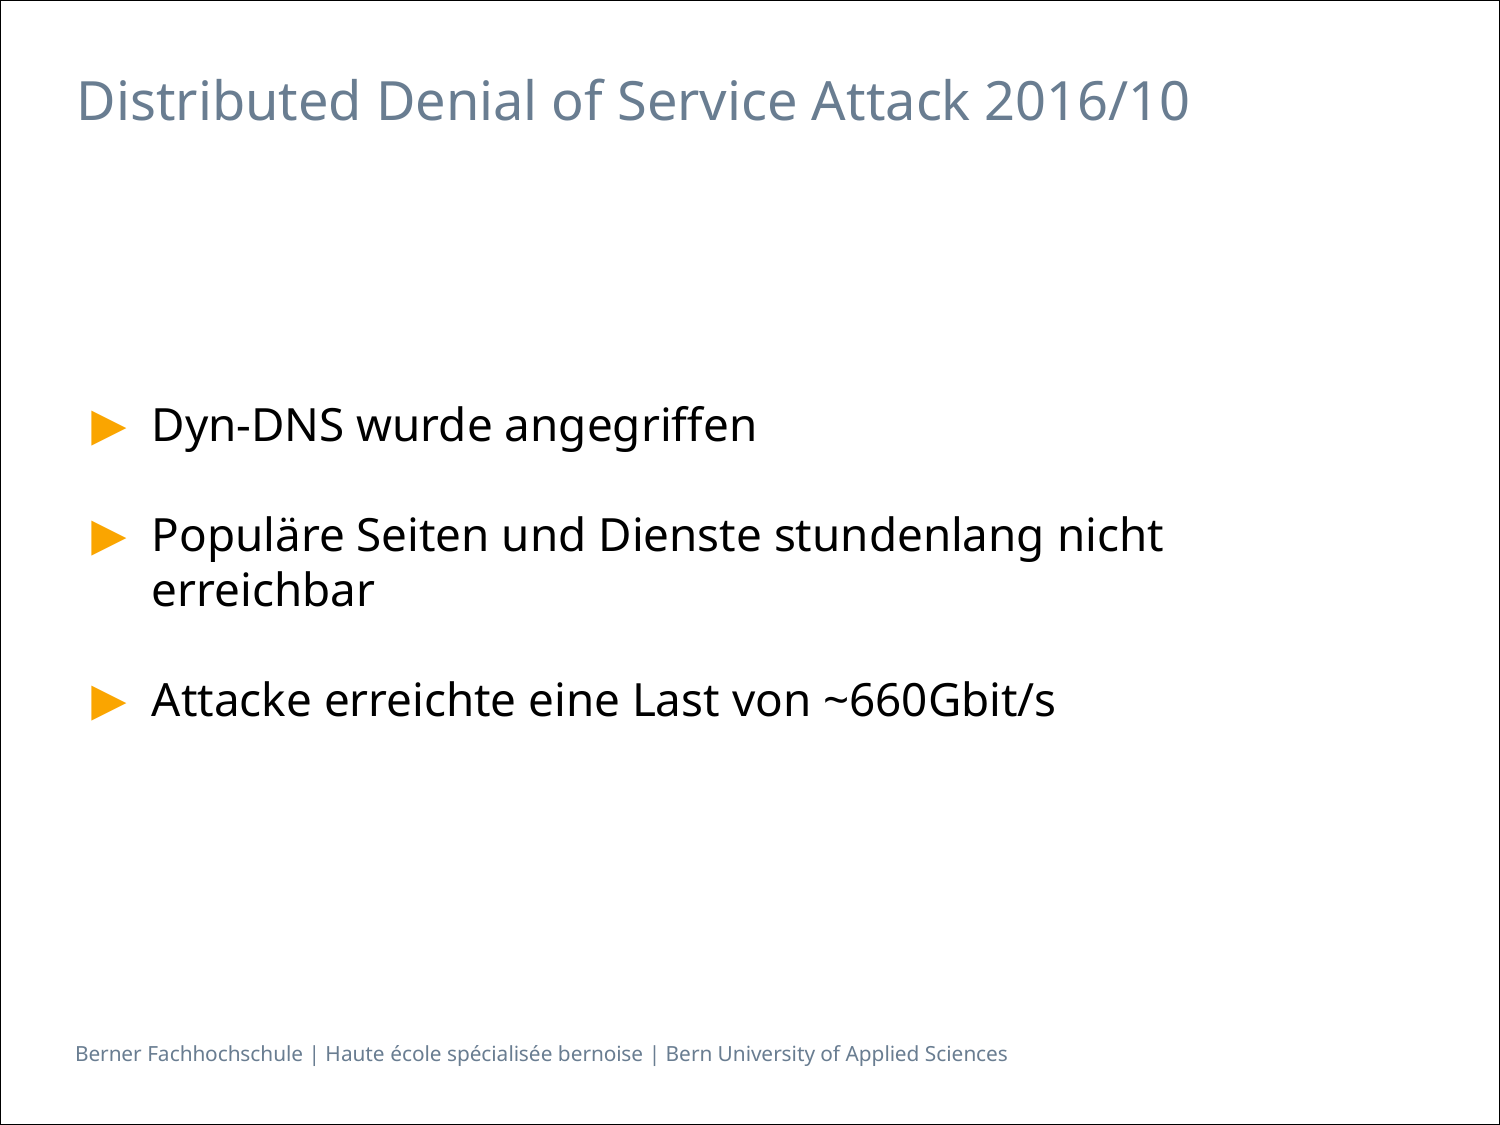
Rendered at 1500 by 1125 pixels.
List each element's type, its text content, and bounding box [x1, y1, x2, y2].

list Dyn-DNS wurde angegriffen Populäre Seiten und Dienste stundenlang nicht erreichbar Attacke erreichte eine Last von ~660Gbit/s [76, 387, 1350, 738]
title Distributed Denial of Service Attack 2016/10 [76, 59, 1418, 148]
